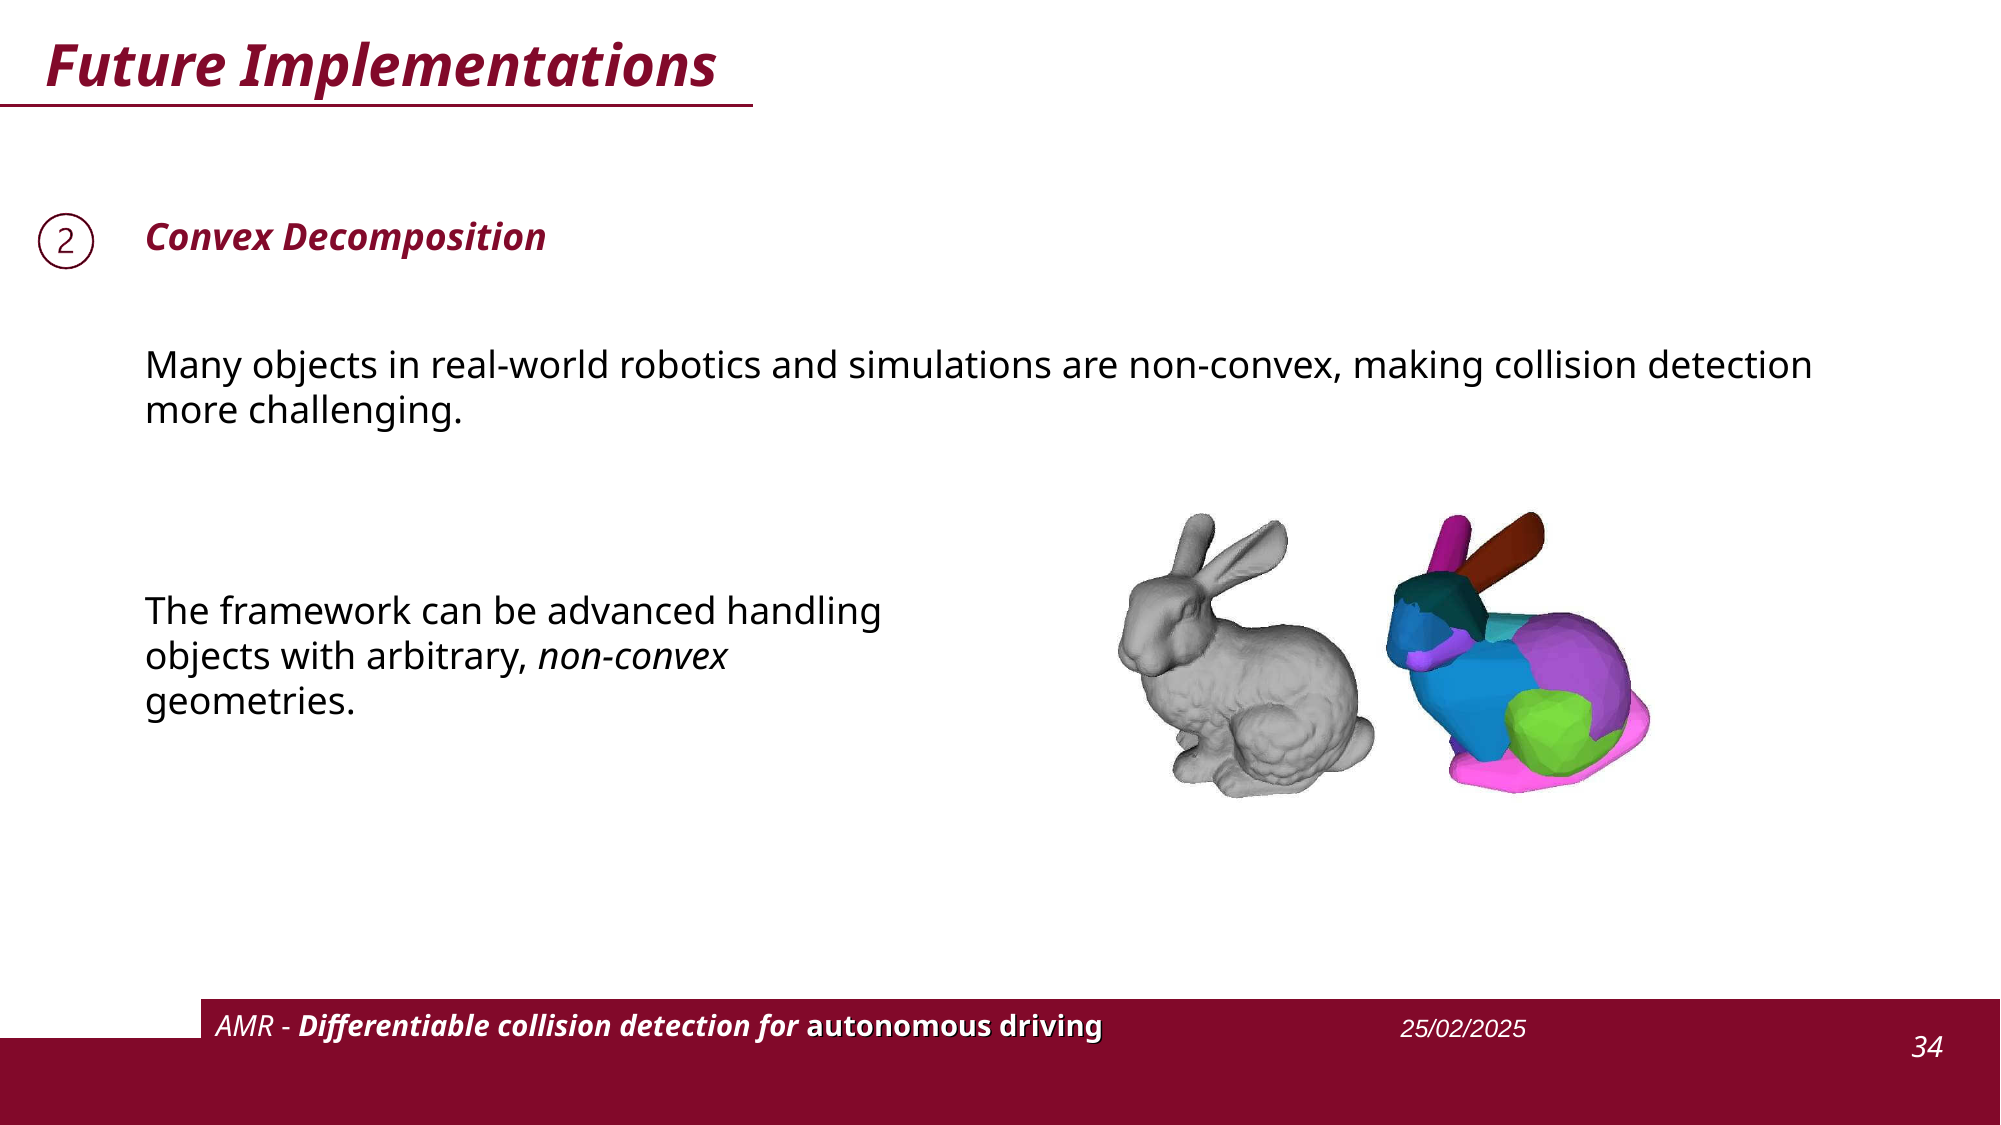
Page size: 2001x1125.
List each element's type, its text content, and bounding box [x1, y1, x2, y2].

picture [1117, 502, 1655, 808]
text_box Many objects in real-world robotics and simulations are non-convex, making collision detection more challenging. [129, 333, 1912, 440]
text_box 34 [1896, 1020, 1966, 1072]
text_box AMR - Differentiable collision detection for autonomous driving [201, 999, 1202, 1051]
text_box The framework can be advanced handling objects with arbitrary, non-convex geometries. [129, 579, 933, 686]
text_box [0, 999, 2000, 1125]
text_box 25/02/2025 [1385, 1004, 1589, 1050]
text_box Future Implementations [30, 20, 1229, 107]
text_box Convex Decomposition [129, 205, 1130, 267]
picture [30, 205, 102, 277]
